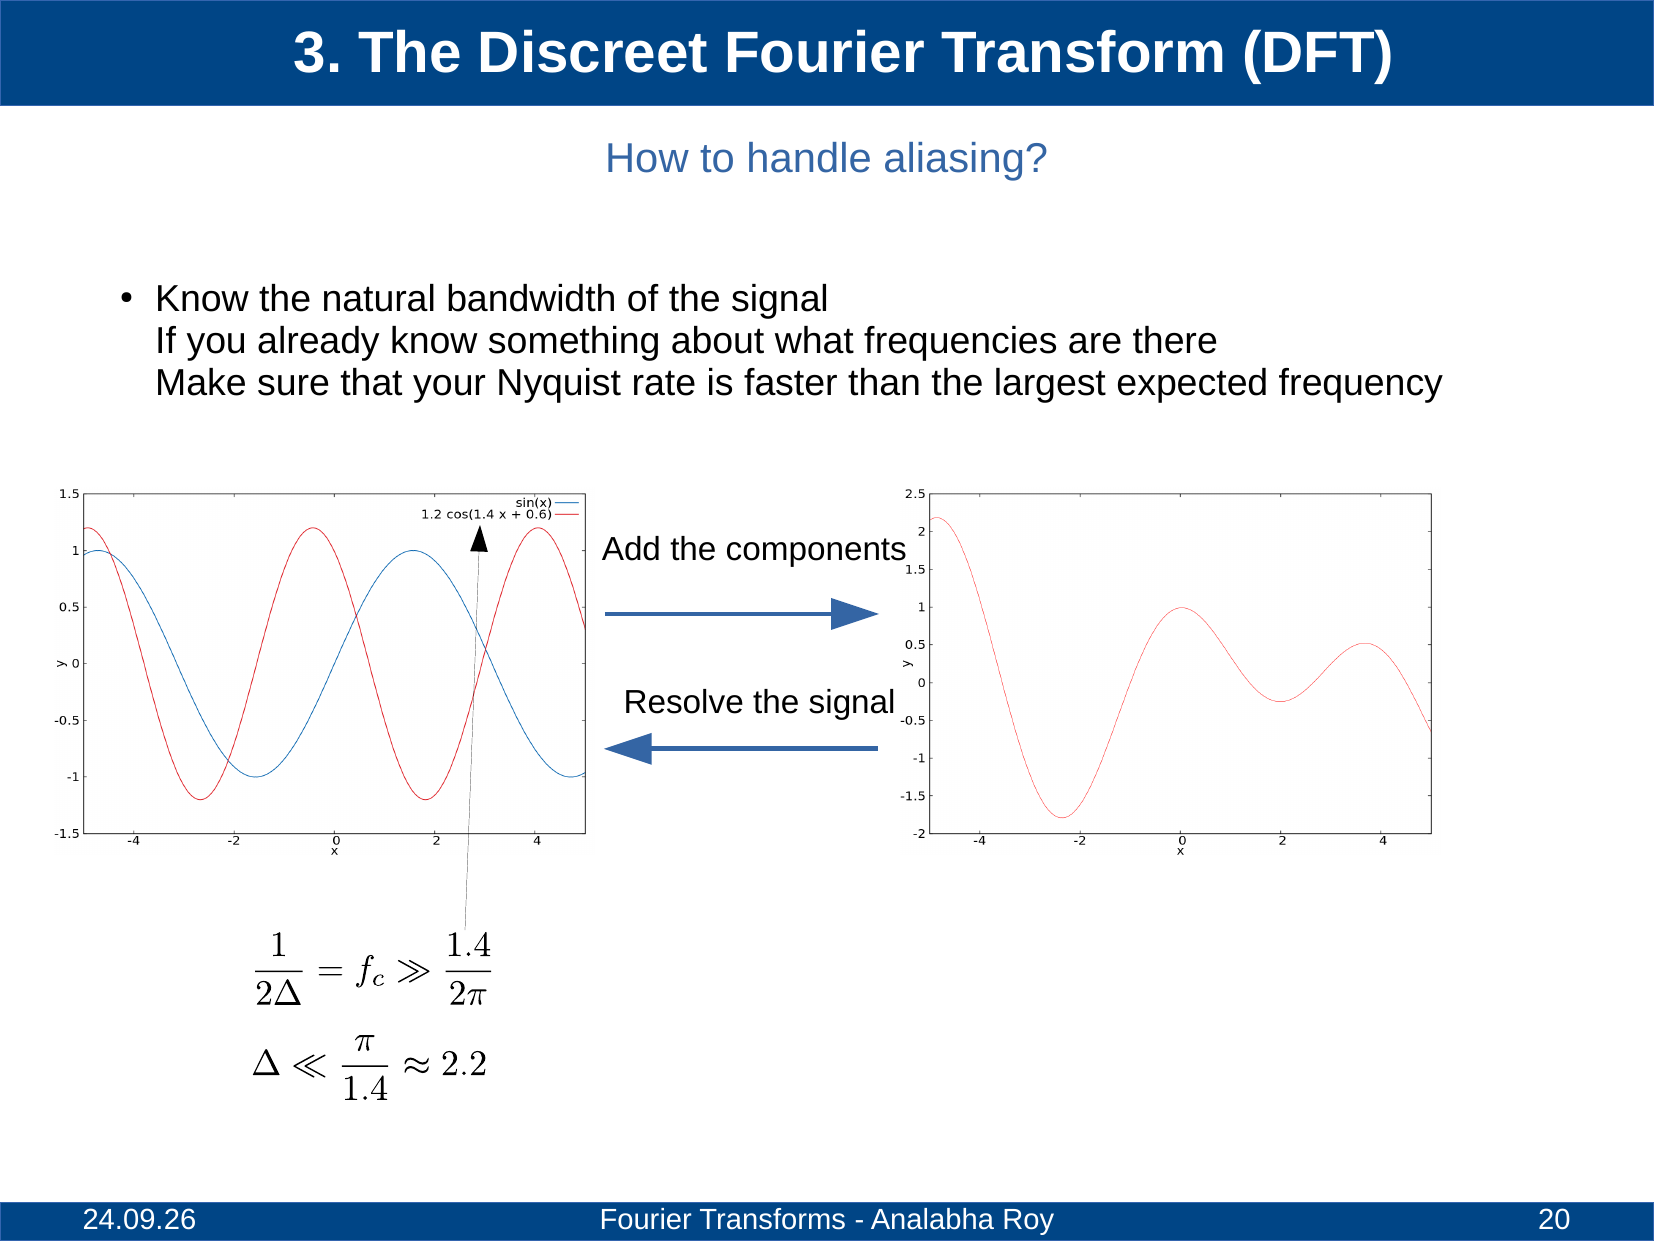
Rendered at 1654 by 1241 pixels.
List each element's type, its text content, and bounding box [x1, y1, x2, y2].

picture [54, 487, 595, 856]
text_box [250, 1035, 488, 1100]
picture [900, 487, 1441, 856]
text_box [255, 931, 492, 1006]
text_box Add the components [587, 523, 923, 576]
title 3. The Discreet Fourier Transform (DFT) [0, 0, 1654, 106]
text_box Resolve the signal [608, 676, 911, 729]
list How to handle aliasing? [82, 135, 1571, 855]
list How to handle aliasing? [595, 576, 900, 855]
text_box Know the natural bandwidth of the signal If you already know something about what frequencies are there Make sure that your Nyquist rate is faster than the largest expected frequency [105, 270, 1459, 411]
